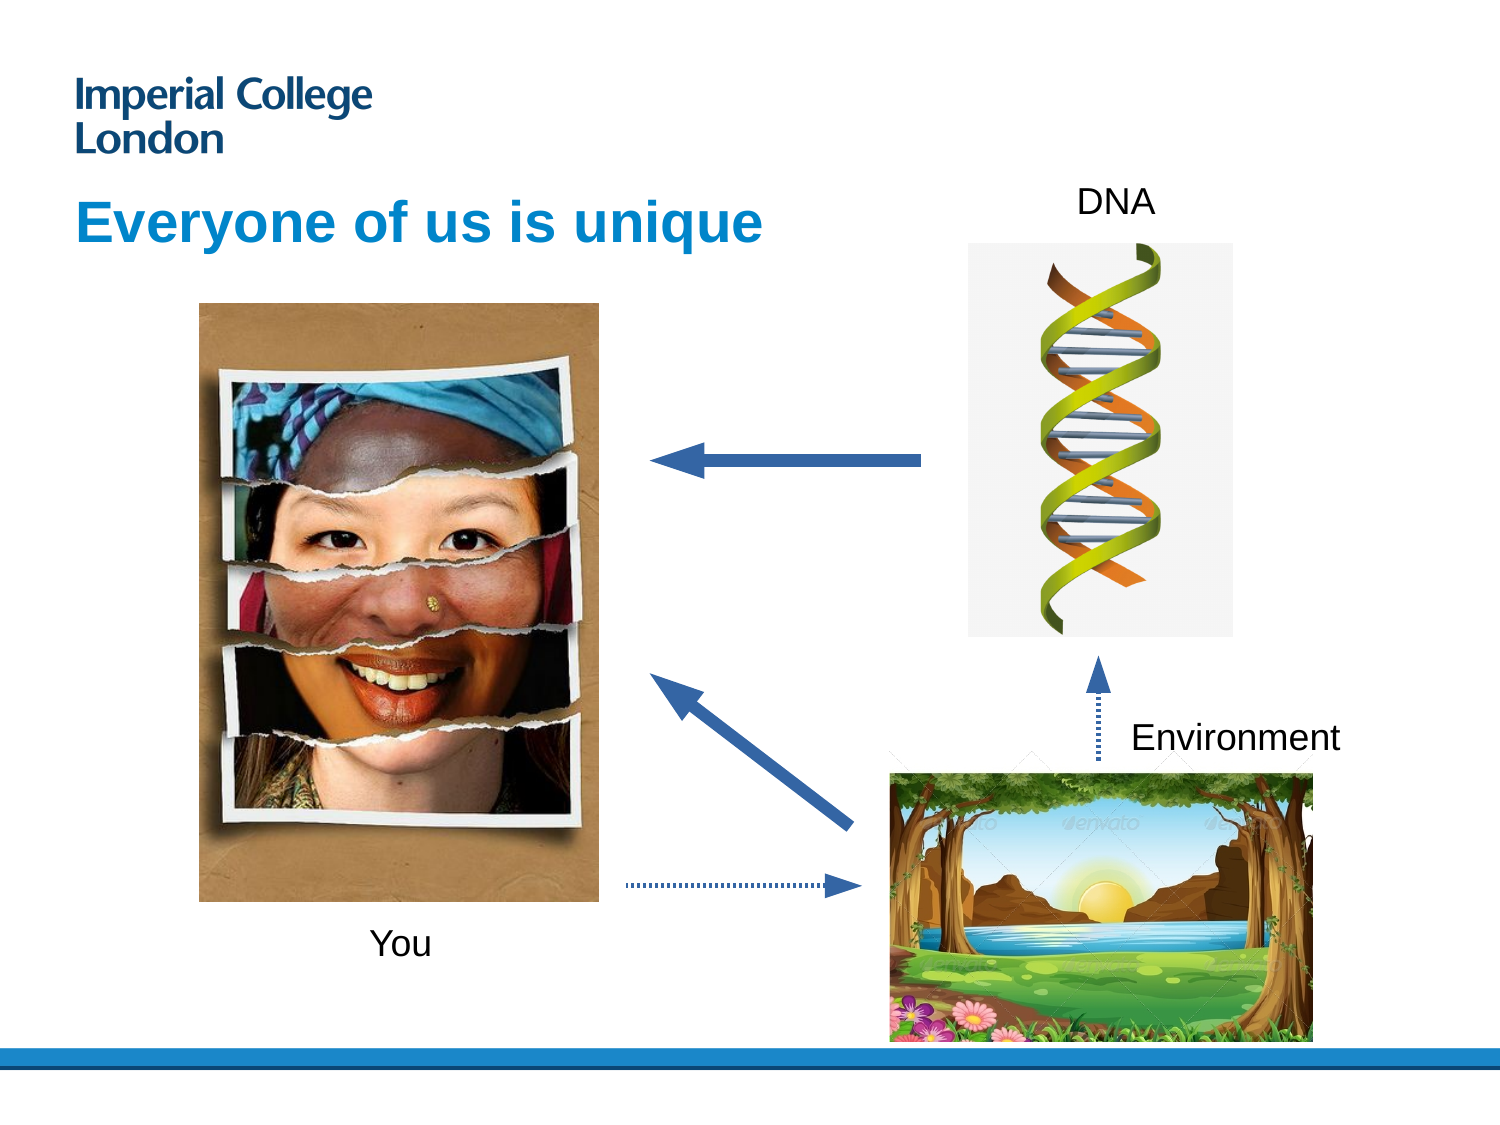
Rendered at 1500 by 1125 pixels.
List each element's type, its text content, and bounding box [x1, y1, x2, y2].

text_box Environment [1116, 708, 1357, 766]
text_box You [354, 915, 451, 973]
picture [0, 0, 1500, 1125]
title Everyone of us is unique [75, 173, 1426, 257]
text_box DNA [1061, 173, 1171, 231]
